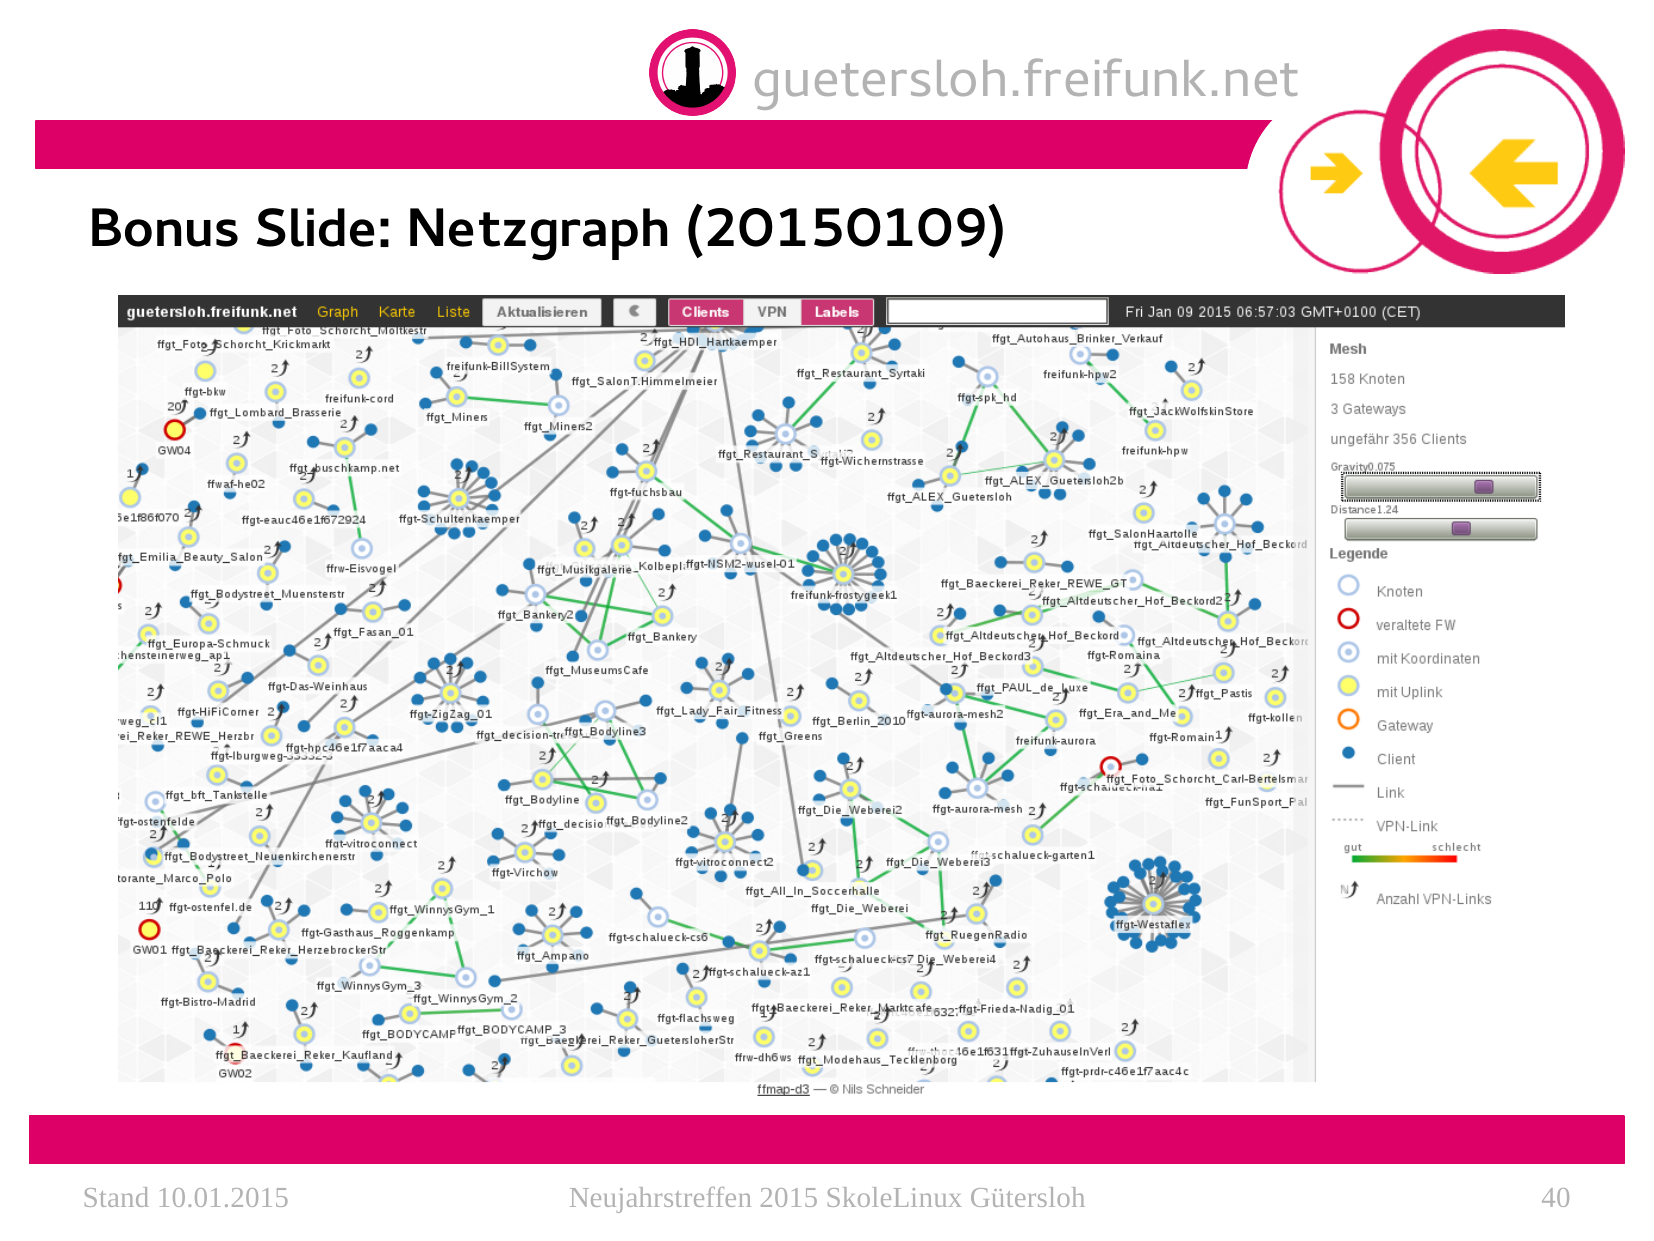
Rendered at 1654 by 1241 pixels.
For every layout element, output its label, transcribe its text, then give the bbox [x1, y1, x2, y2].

picture [118, 295, 1565, 1096]
picture [1278, 29, 1625, 274]
picture [649, 29, 736, 116]
title Bonus Slide: Netzgraph (20150109) [88, 188, 1123, 278]
